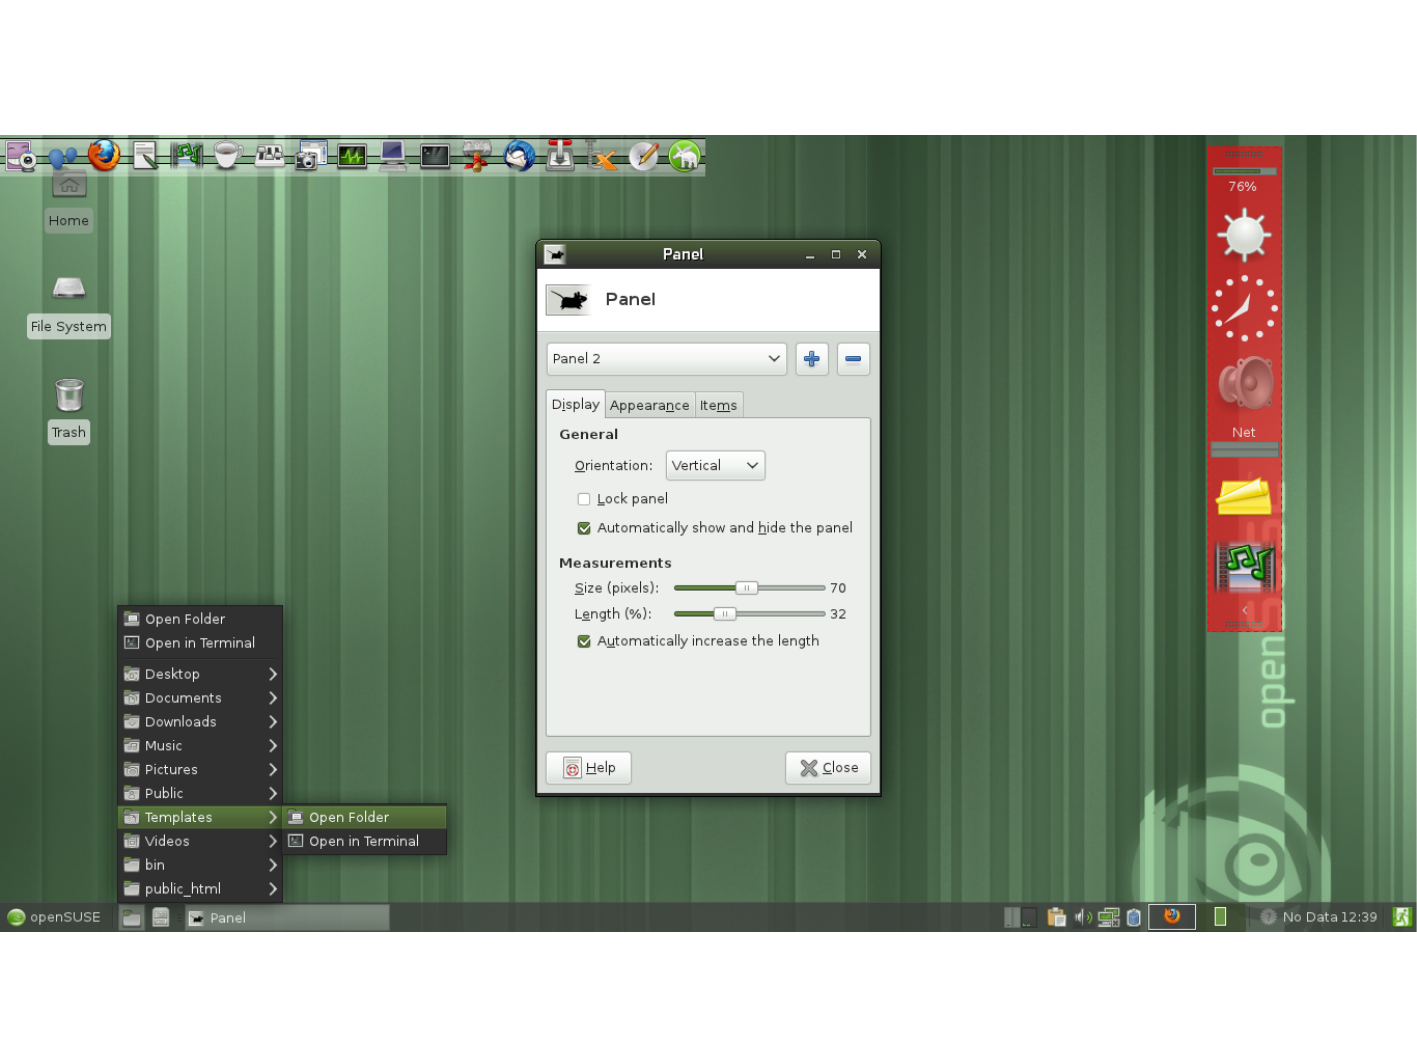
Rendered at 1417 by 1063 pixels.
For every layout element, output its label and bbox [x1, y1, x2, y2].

picture [0, 135, 1417, 932]
